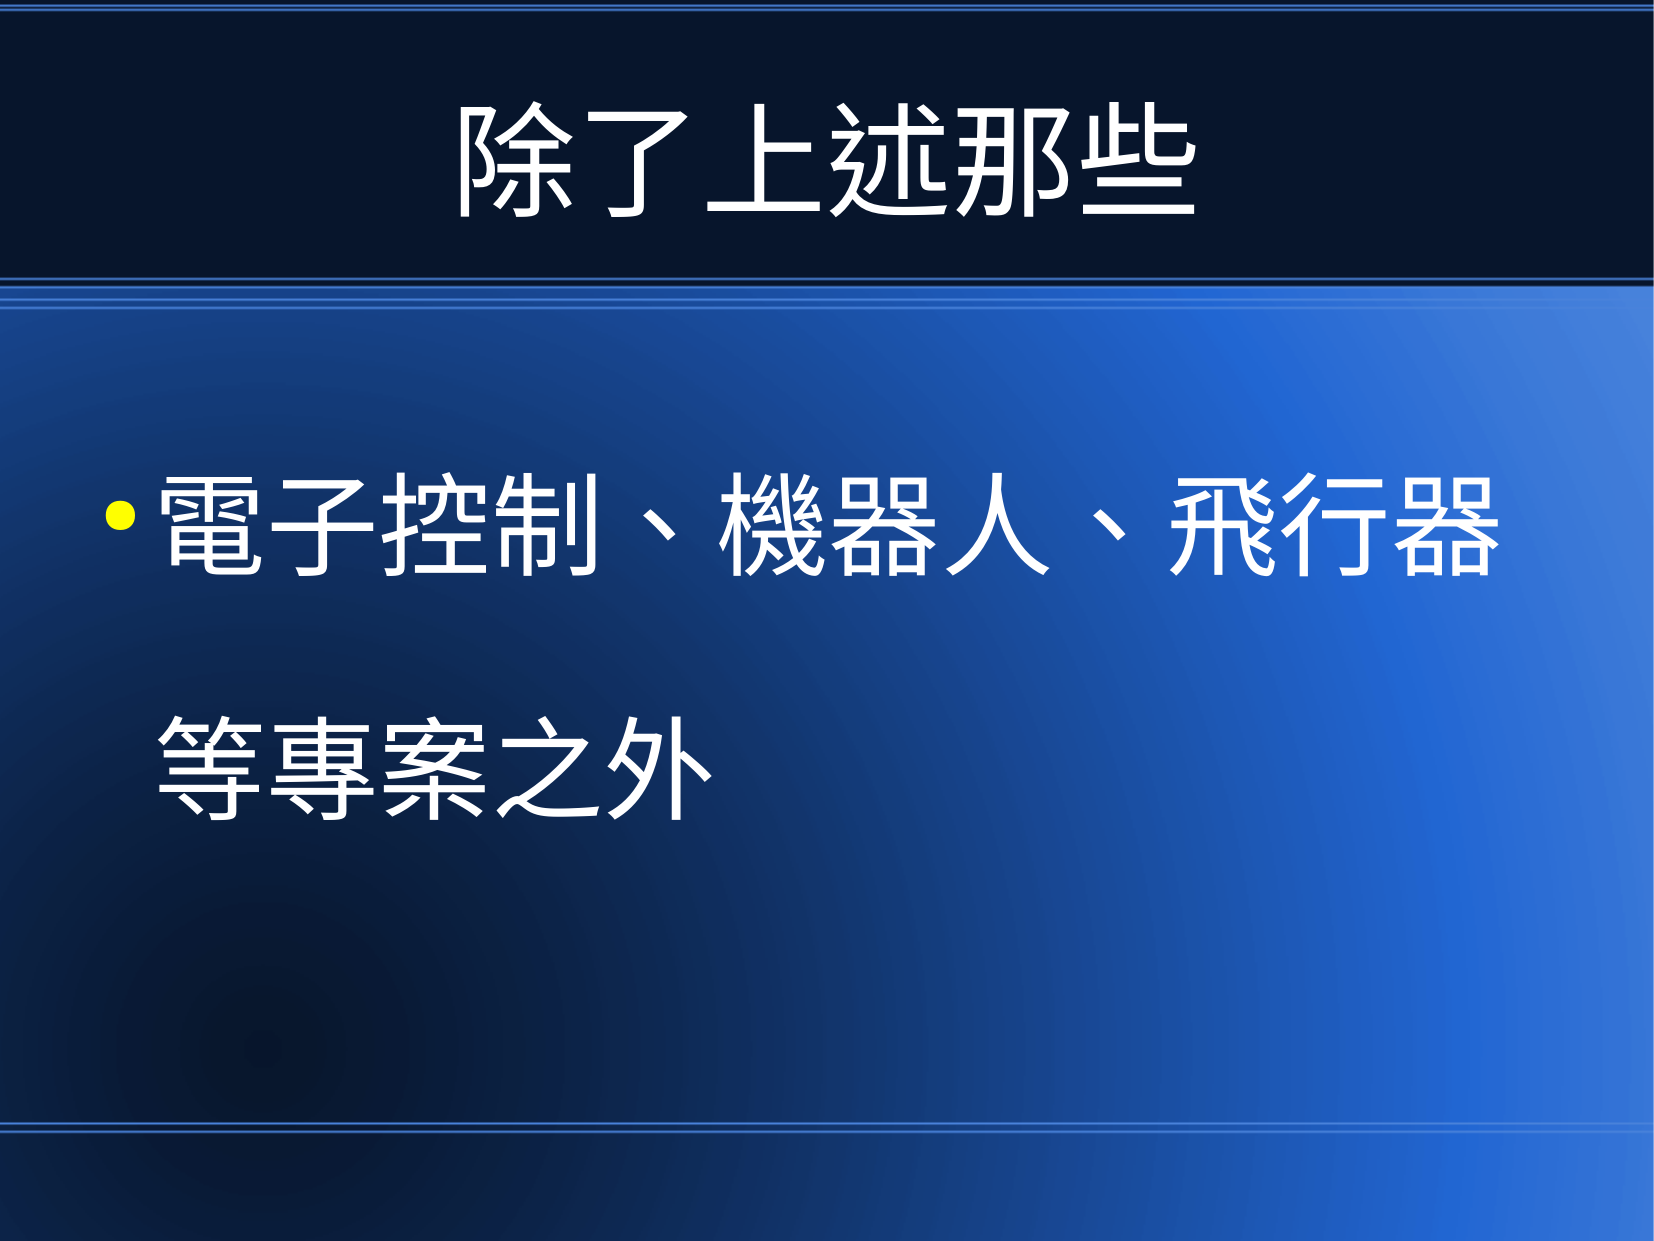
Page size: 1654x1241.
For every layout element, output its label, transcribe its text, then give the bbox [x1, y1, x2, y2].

list 電子控制、機器人、飛行器等專案之外 [82, 355, 1571, 1241]
title 除了上述那些 [82, 49, 1571, 257]
picture [0, 0, 1654, 1241]
